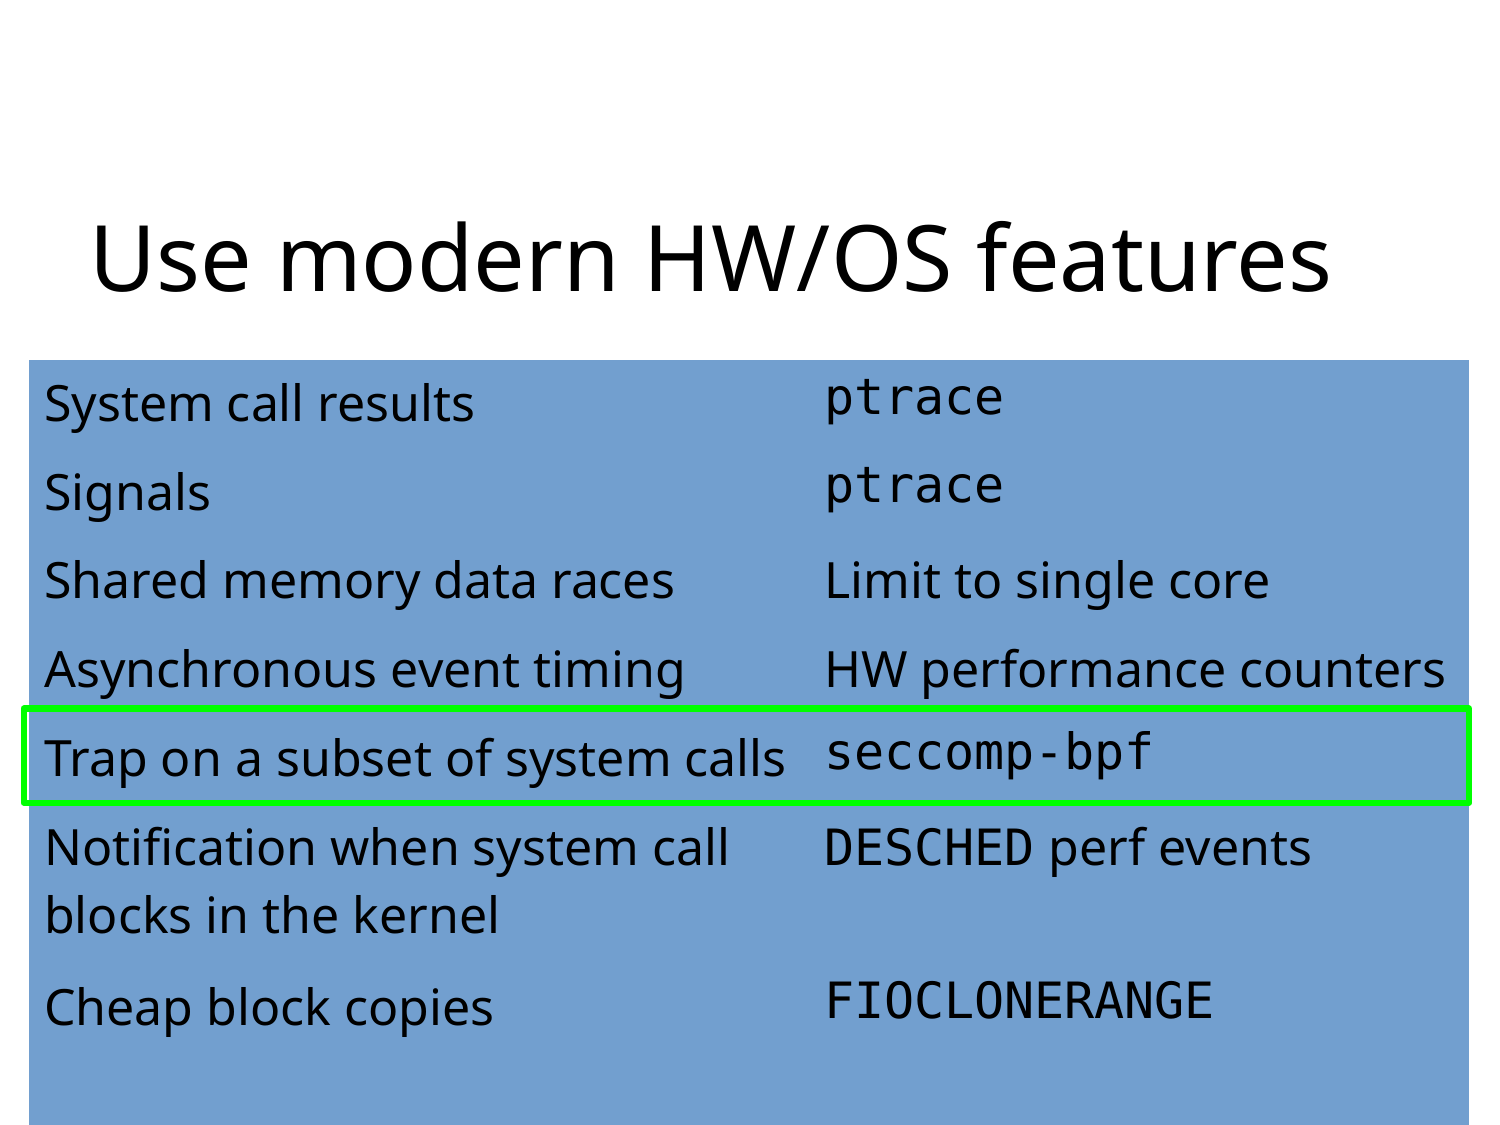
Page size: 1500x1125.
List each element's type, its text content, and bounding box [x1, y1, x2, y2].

table_cell Notification when system call blocks in the kernel [29, 806, 809, 965]
table_cell Trap on a subset of system calls [29, 715, 809, 800]
text_box Use modern HW/OS features [74, 172, 1424, 337]
table_cell HW performance counters [809, 627, 1469, 705]
table_cell Cheap block copies [29, 965, 809, 1125]
table_cell Asynchronous event timing [29, 627, 809, 705]
table_cell Shared memory data races [29, 538, 809, 627]
table_cell seccomp-bpf [809, 715, 1466, 800]
table_cell Limit to single core [809, 538, 1469, 627]
table_header ptrace [809, 360, 1469, 449]
table_header System call results [29, 360, 809, 449]
table_cell Signals [29, 449, 809, 538]
table_cell DESCHED perf events [809, 806, 1469, 965]
table_cell ptrace [809, 449, 1469, 538]
table_cell FIOCLONERANGE [809, 965, 1469, 1125]
